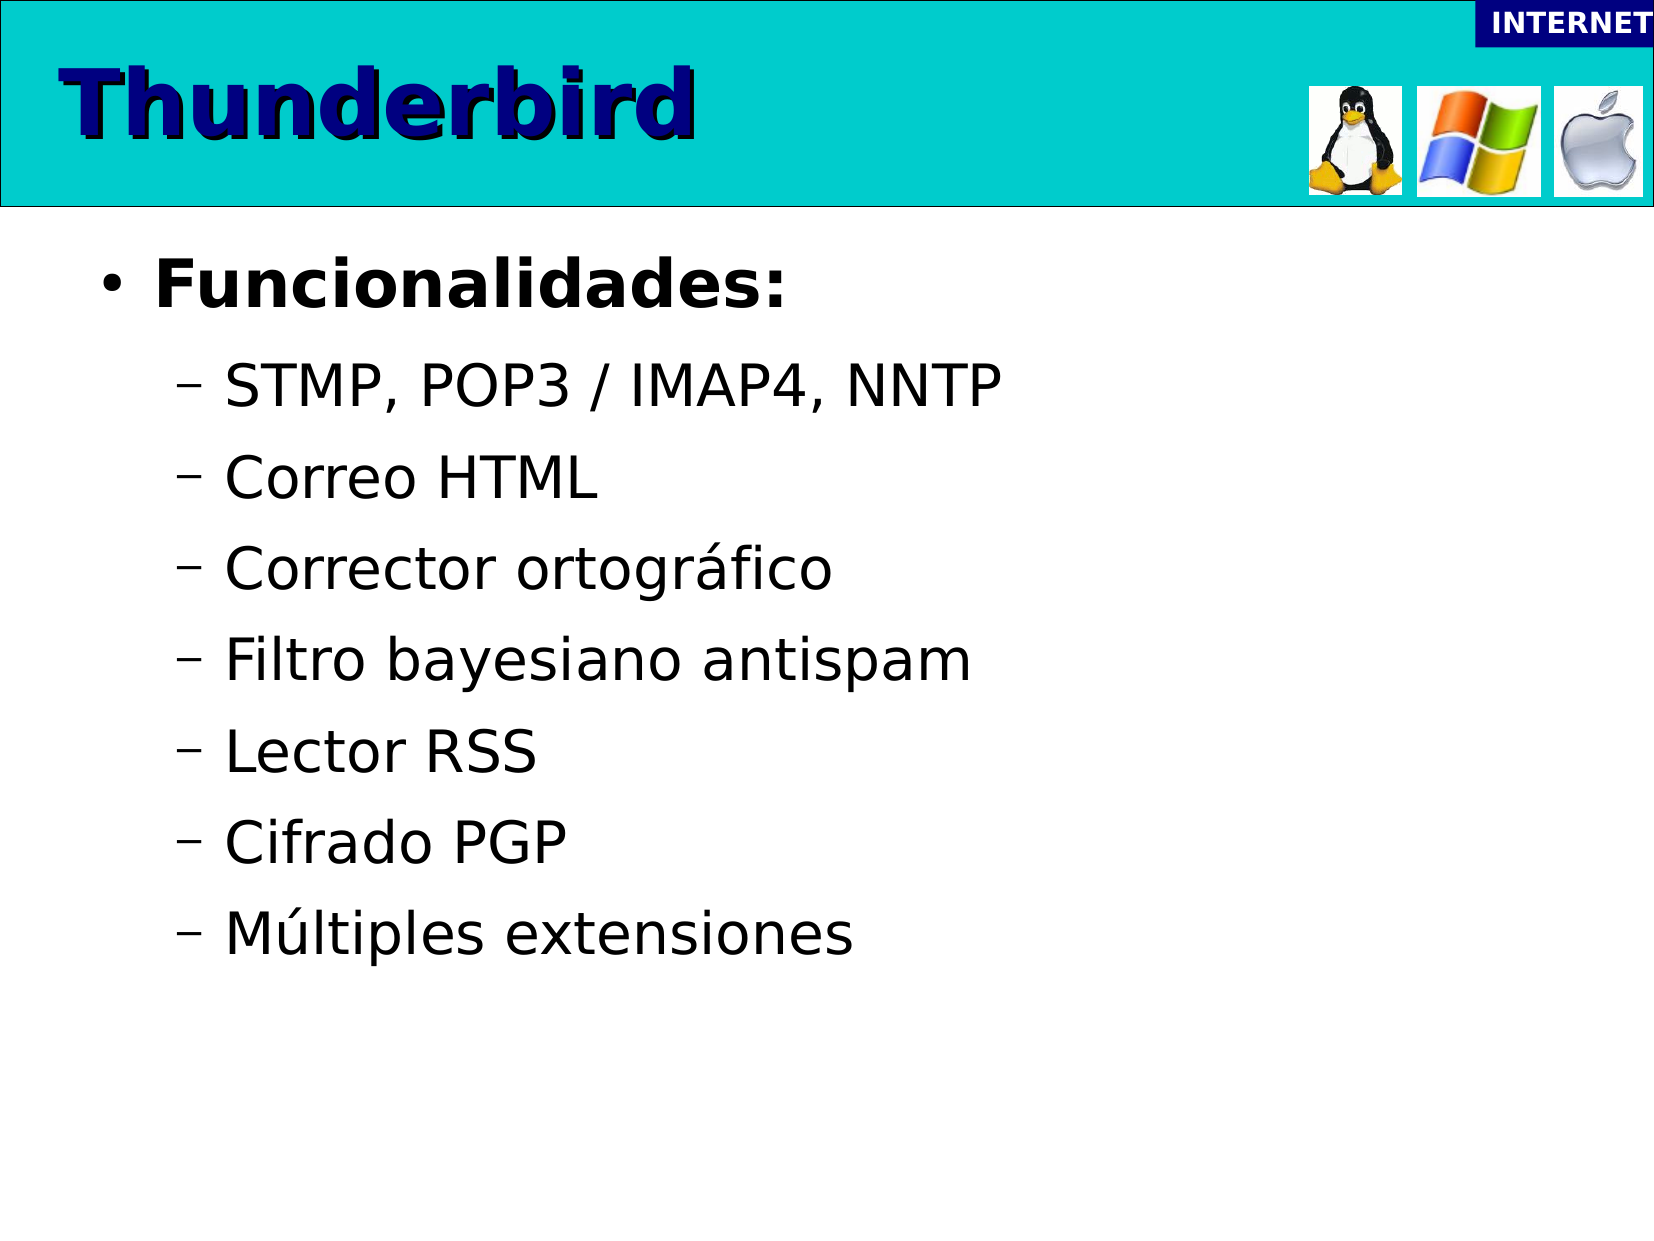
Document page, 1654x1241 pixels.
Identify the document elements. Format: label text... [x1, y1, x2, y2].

picture [1554, 86, 1643, 197]
picture [1417, 86, 1541, 197]
picture [1309, 86, 1402, 195]
title Thunderbird [59, 14, 1654, 192]
text_box INTERNET [1475, 0, 1654, 48]
list Funcionalidades: STMP, POP3 / IMAP4, NNTP Correo HTML Corrector ortográfico Filtro bayesiano antispam Lector RSS Cifrado PGP Múltiples extensiones [82, 245, 1571, 1109]
